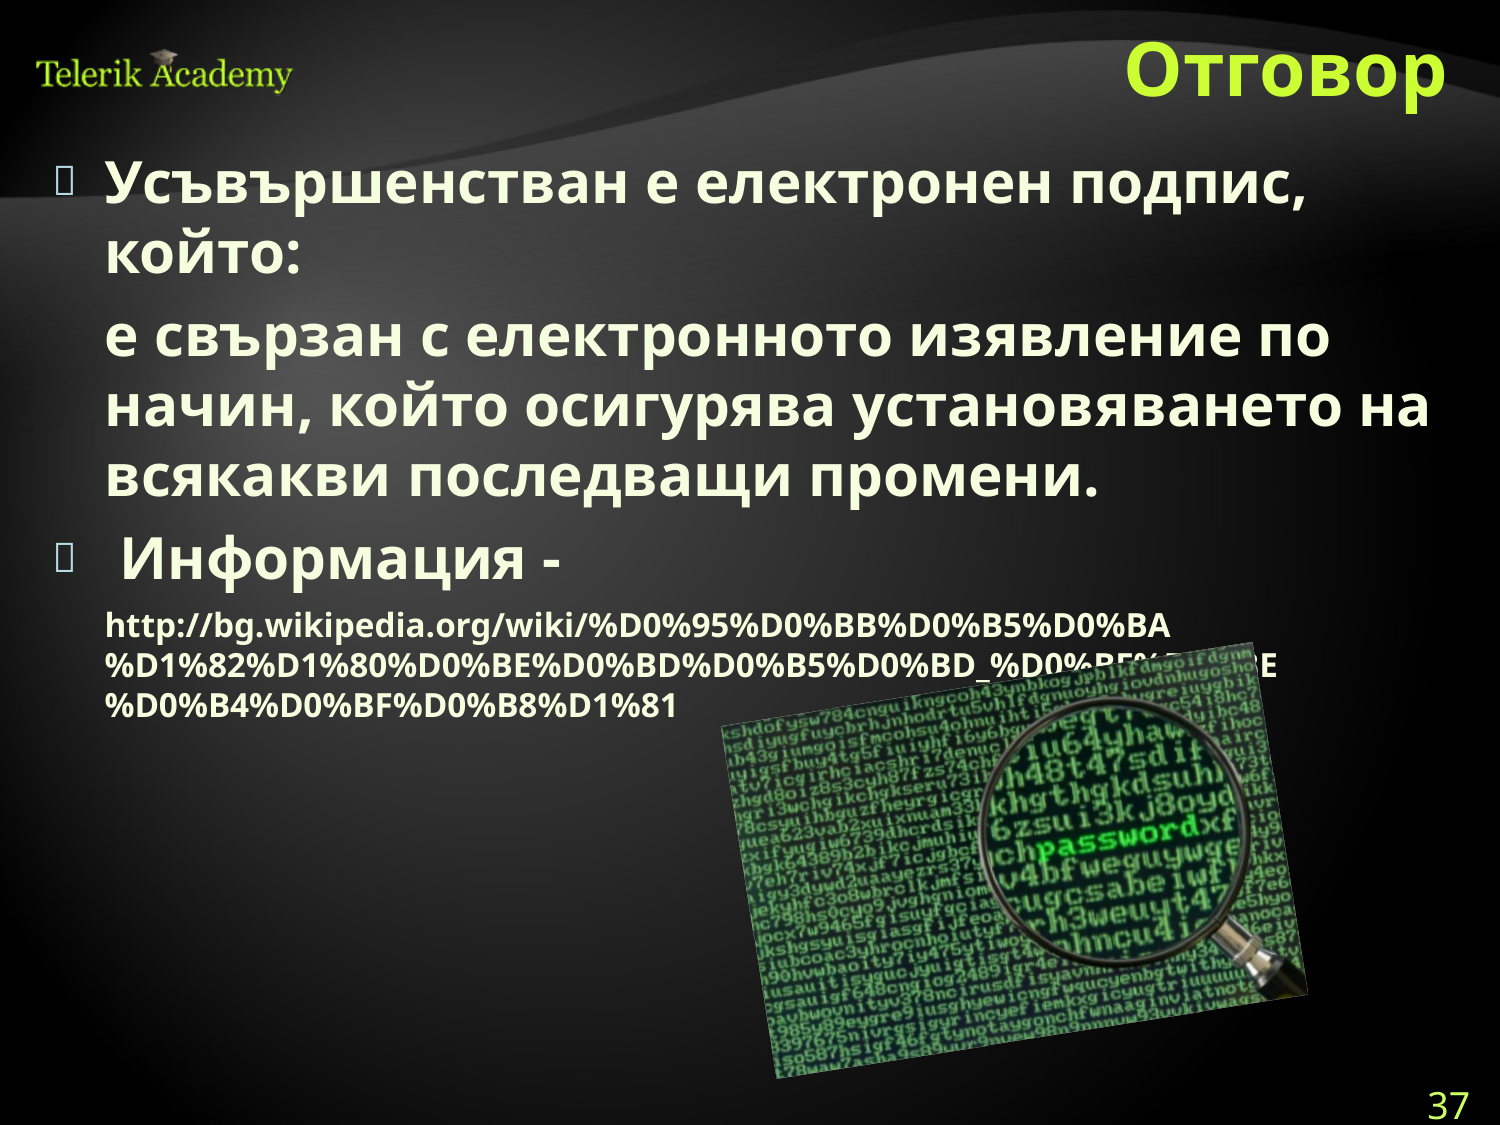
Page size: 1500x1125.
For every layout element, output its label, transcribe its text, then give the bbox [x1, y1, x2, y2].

list Усъвършенстван е електронен подпис, който: е свързан с електронното изявление по начин, който осигурява установяването на всякакви последващи промени. Информация - http://bg.wikipedia.org/wiki/%D0%95%D0%BB%D0%B5%D0%BA%D1%82%D1%80%D0%BE%D0%BD%D0%B5%D0%BD_%D0%BF%D0%BE%D0%B4%D0%BF%D0%B8%D1%81 [37, 137, 1463, 1088]
picture [0, 0, 1500, 1125]
title Отговор [300, 12, 1463, 137]
slide_number <number> [1412, 1074, 1488, 1113]
